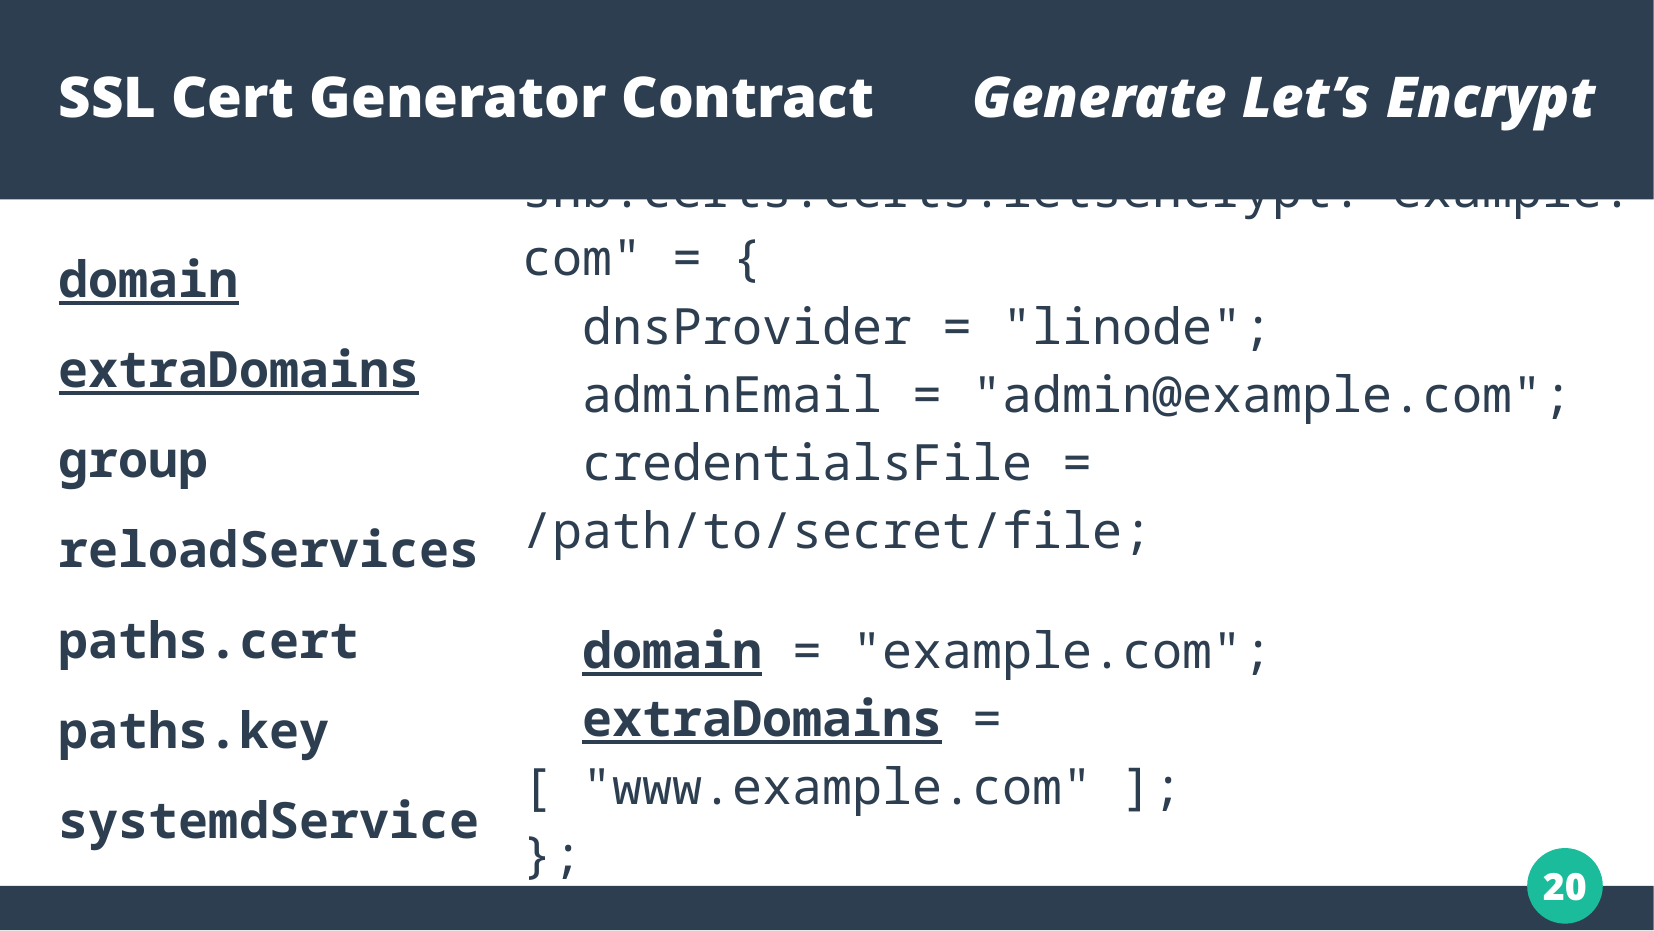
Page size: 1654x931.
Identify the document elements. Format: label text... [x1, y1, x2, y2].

text_box shb.certs.certs.letsencrypt."example.com" = { dnsProvider = "linode"; adminEmail = "admin@example.com"; credentialsFile = /path/to/secret/file; domain = "example.com"; extraDomains = [ "www.example.com" ]; }; [507, 234, 1654, 808]
list domain extraDomains group reloadServices paths.cert paths.key systemdService [59, 243, 1595, 864]
title Generate Let’s Encrypt [60, 37, 1596, 156]
